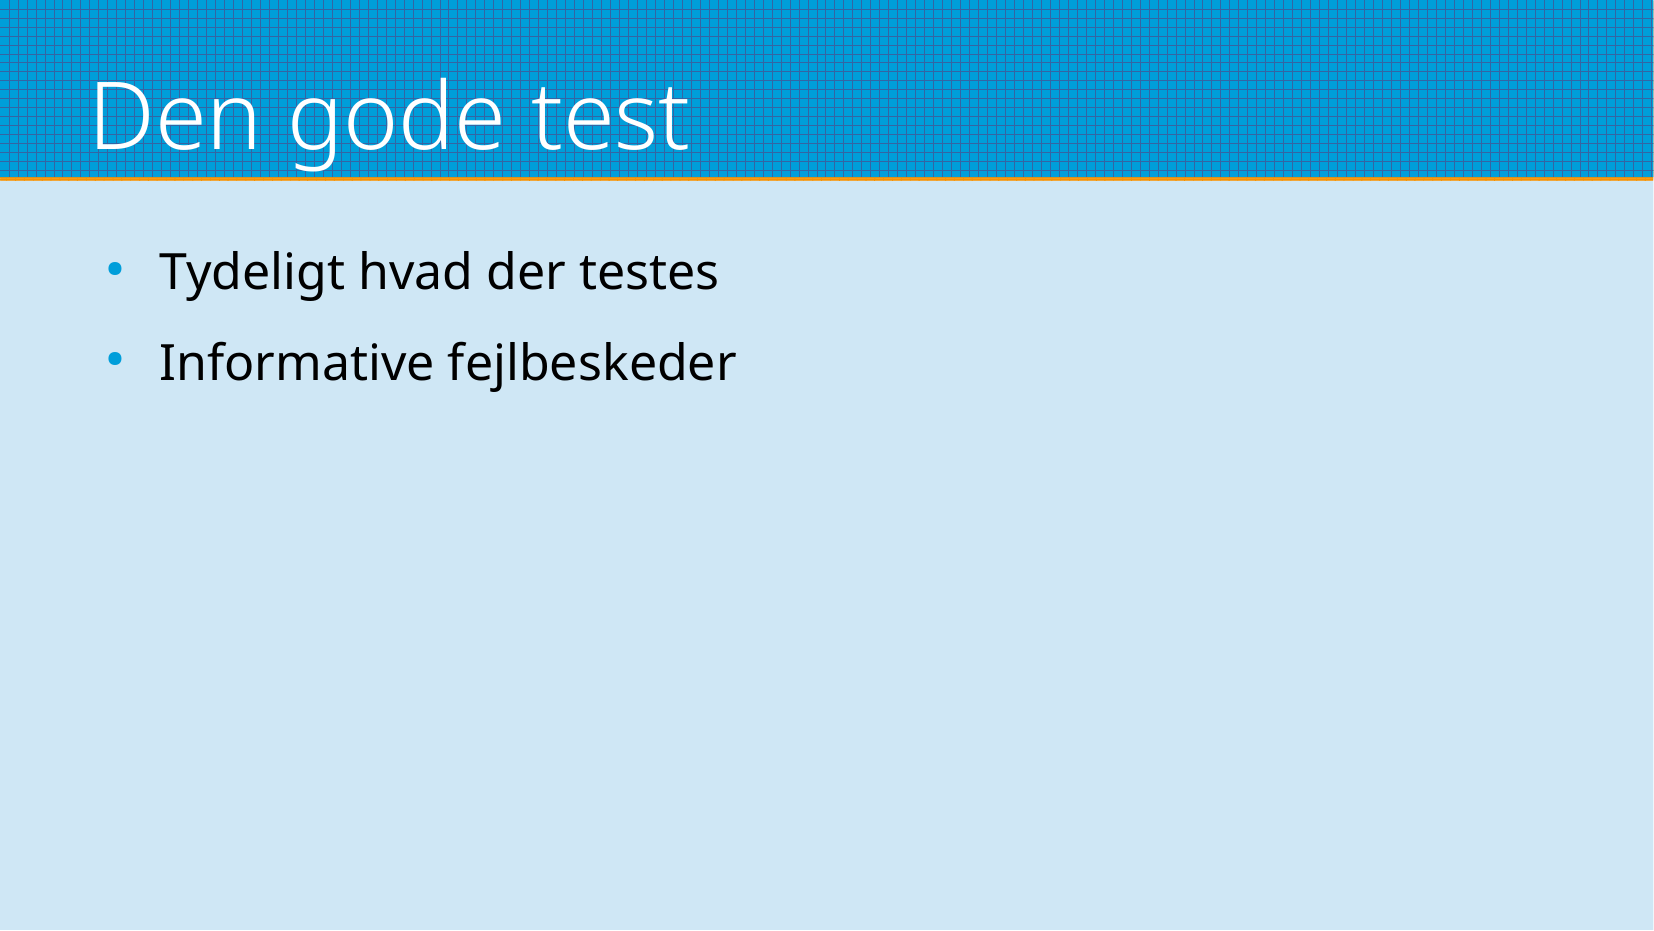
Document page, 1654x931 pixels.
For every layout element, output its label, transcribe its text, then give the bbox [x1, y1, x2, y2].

title Den gode test [88, 14, 1565, 178]
list Tydeligt hvad der testes Informative fejlbeskeder [88, 236, 1565, 813]
